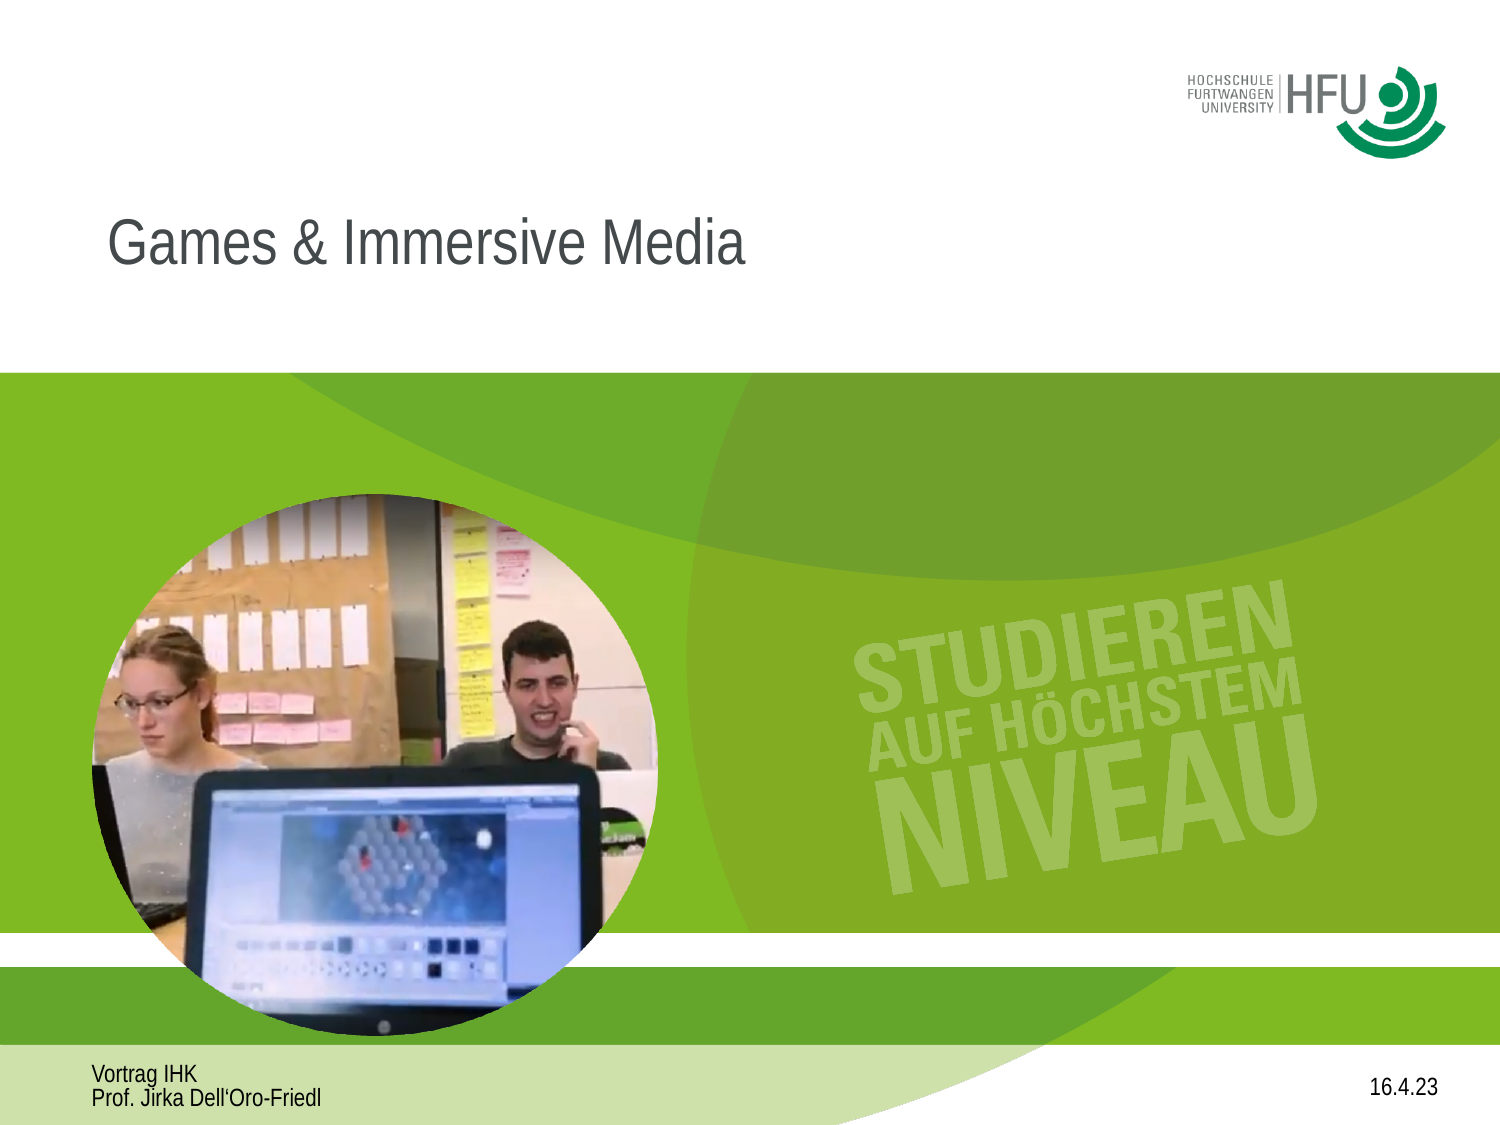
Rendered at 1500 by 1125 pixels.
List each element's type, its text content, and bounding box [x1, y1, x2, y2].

picture [1166, 53, 1454, 164]
picture [0, 372, 1500, 1125]
title Games & Immersive Media [92, 208, 1368, 346]
